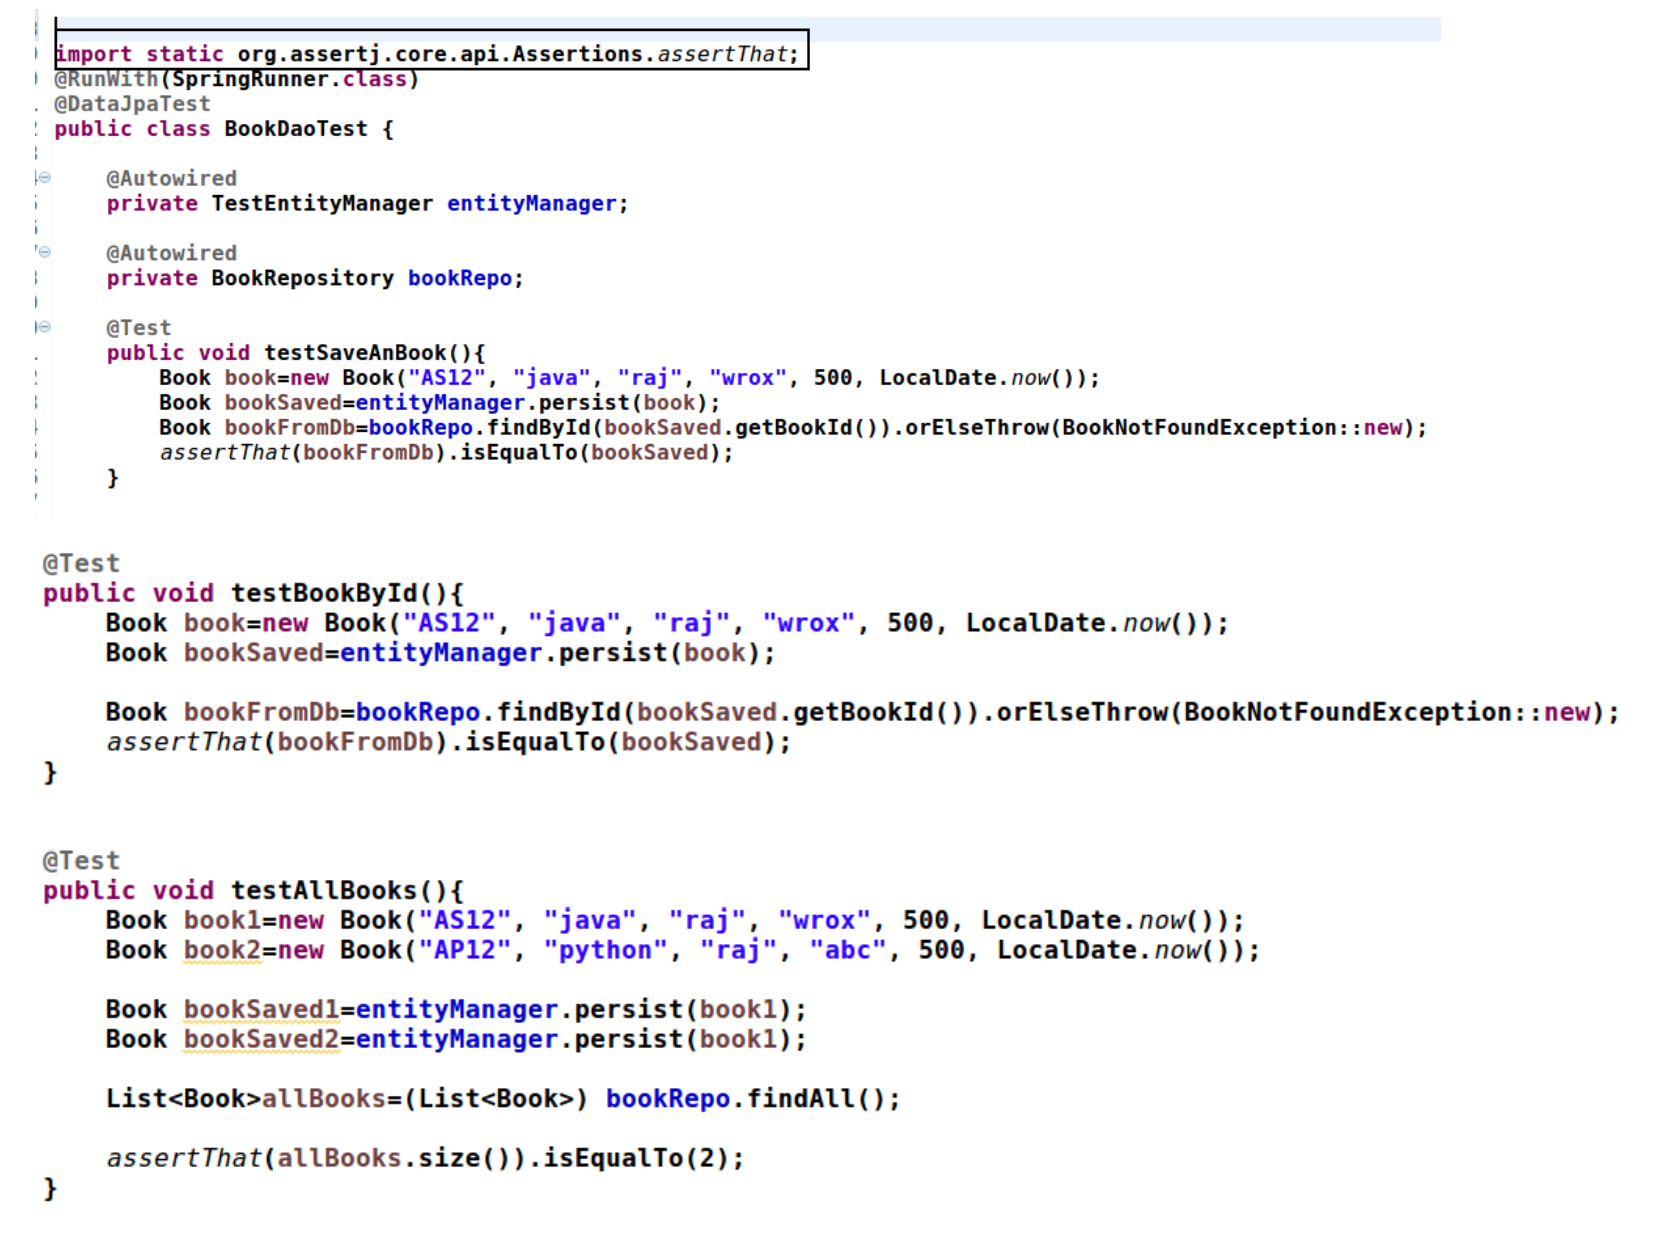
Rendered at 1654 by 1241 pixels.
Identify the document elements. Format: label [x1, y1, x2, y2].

picture [35, 9, 1441, 520]
picture [23, 541, 1638, 1217]
